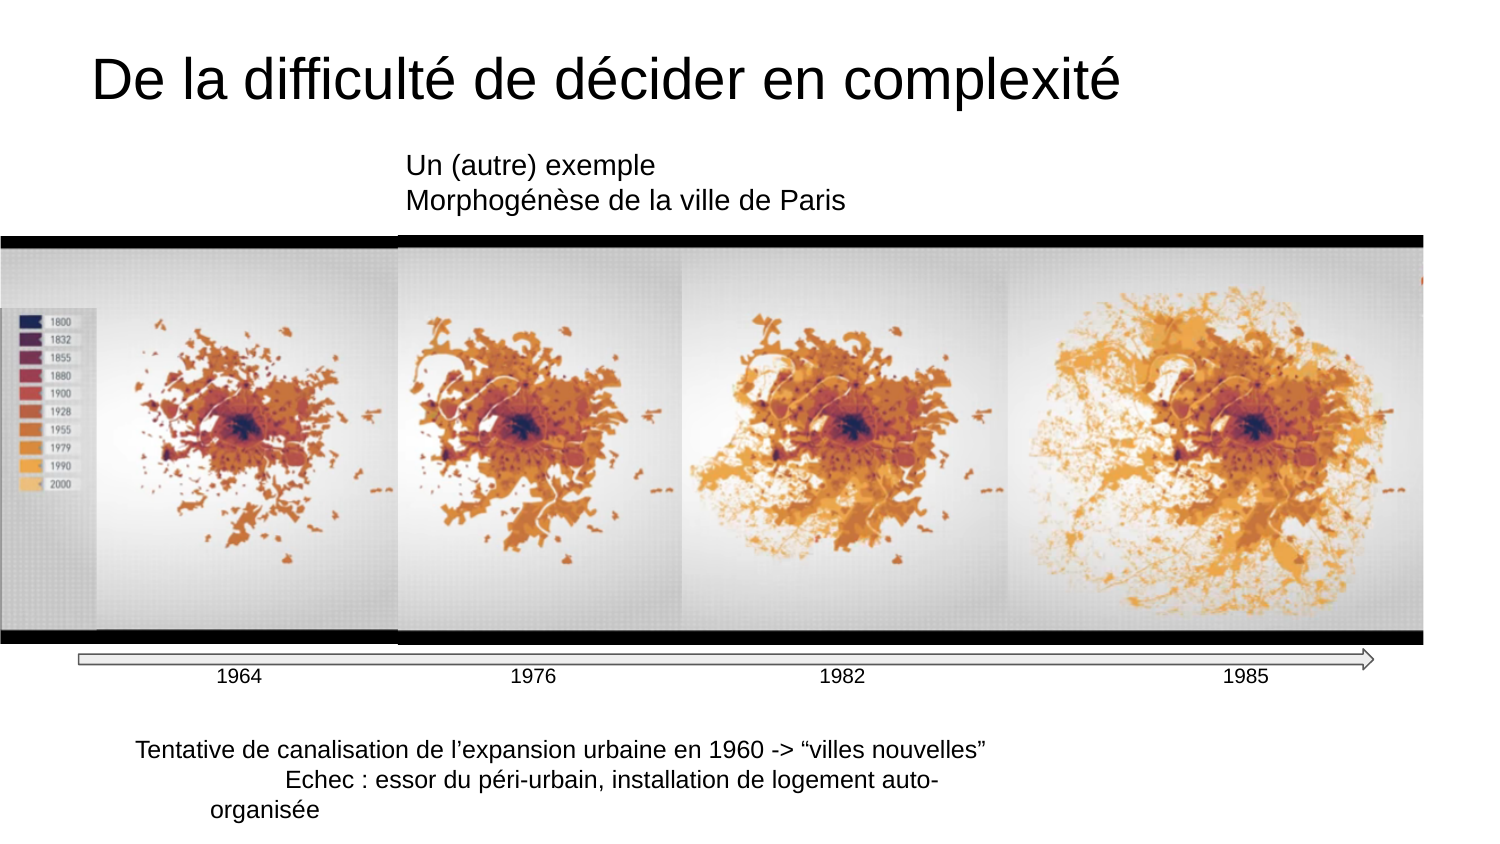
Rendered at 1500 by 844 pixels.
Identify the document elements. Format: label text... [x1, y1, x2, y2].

picture [0, 235, 1424, 645]
text_box [897, 654, 1207, 665]
text_box 1985 [1207, 650, 1300, 679]
text_box 1964 [201, 650, 294, 679]
text_box [588, 654, 804, 665]
title De la difficulté de décider en complexité [76, 25, 1475, 120]
text_box [1300, 648, 1374, 670]
text_box [78, 654, 201, 665]
text_box 1976 [495, 650, 588, 679]
text_box 1982 [804, 650, 897, 679]
text_box [294, 654, 495, 665]
text_box Tentative de canalisation de l’expansion urbaine en 1960 -> “villes nouvelles” Echec : essor du péri-urbain, installation de logement auto-organisée [120, 718, 1065, 786]
text_box Un (autre) exemple Morphogénèse de la ville de Paris [390, 131, 1262, 200]
